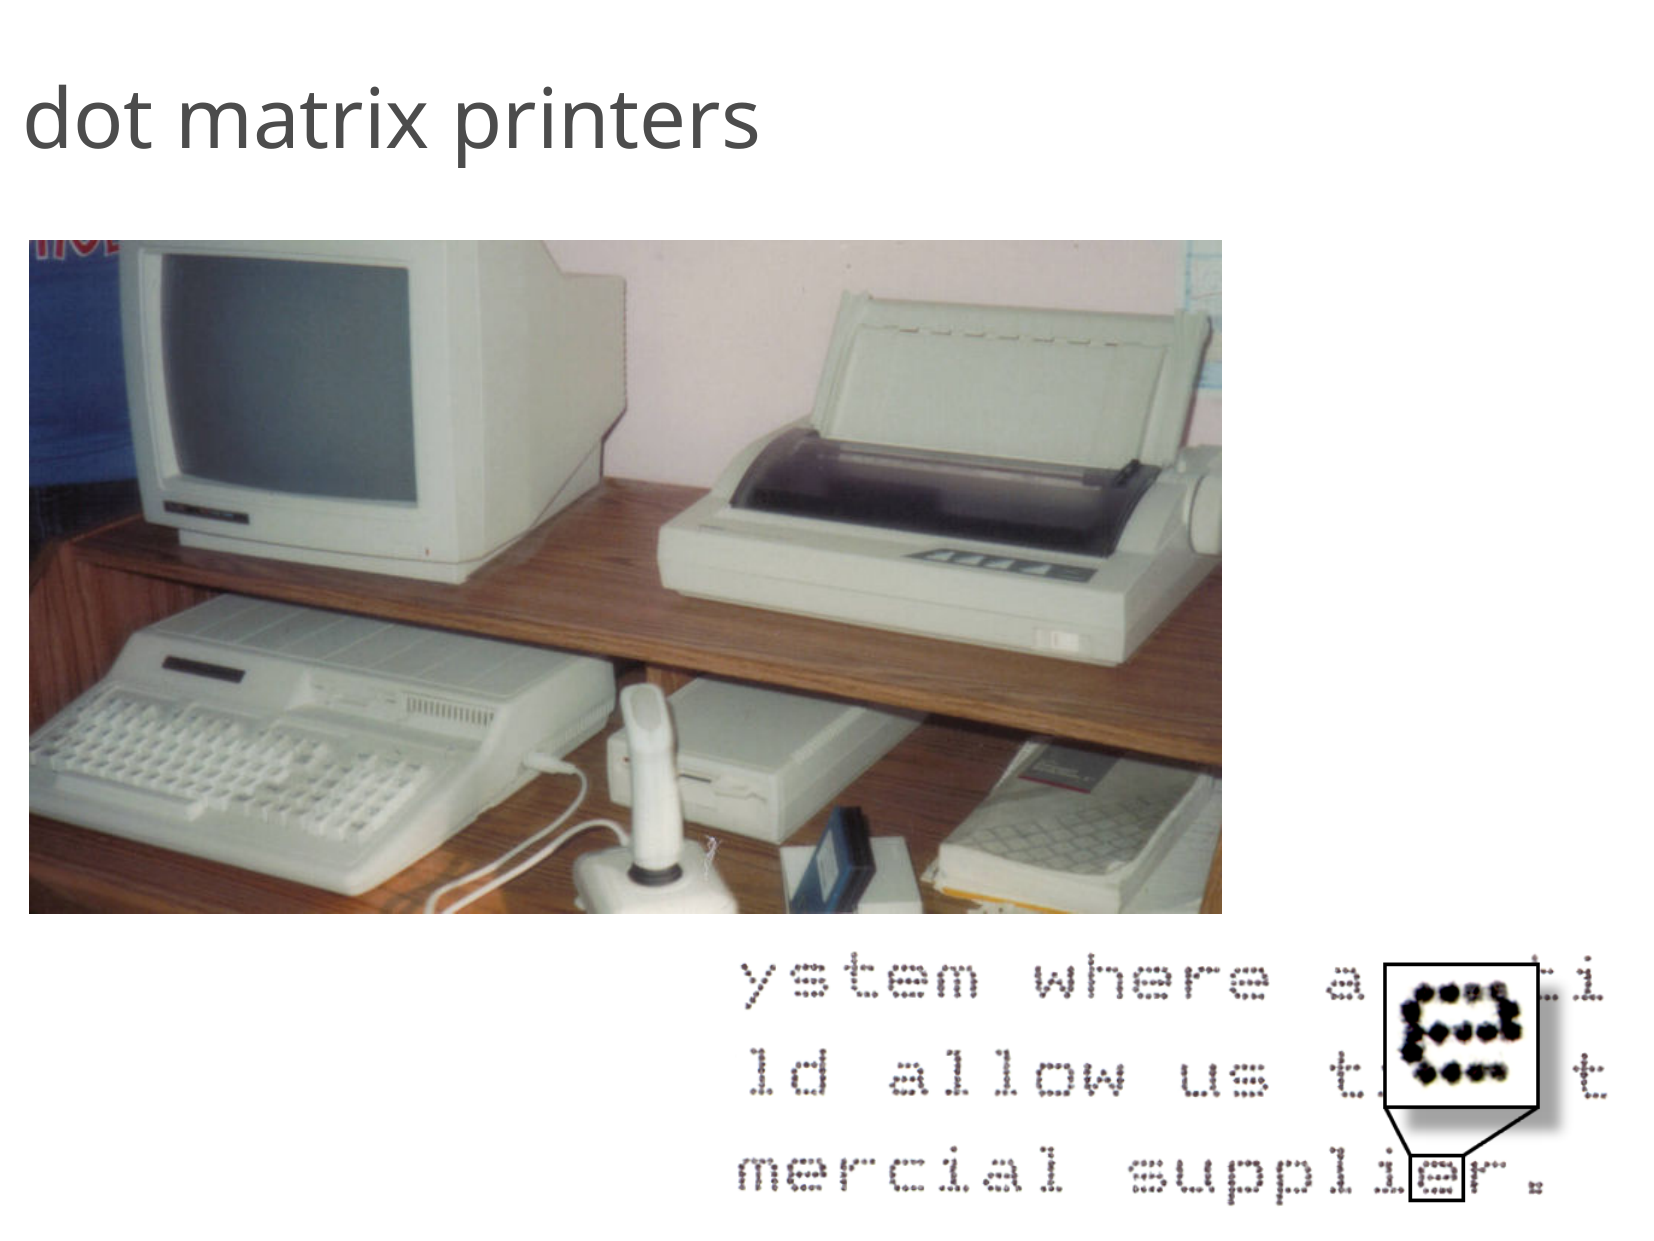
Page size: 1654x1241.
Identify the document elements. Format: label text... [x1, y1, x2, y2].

title dot matrix printers [22, 26, 1654, 205]
picture [735, 936, 1611, 1212]
picture [29, 240, 1222, 914]
